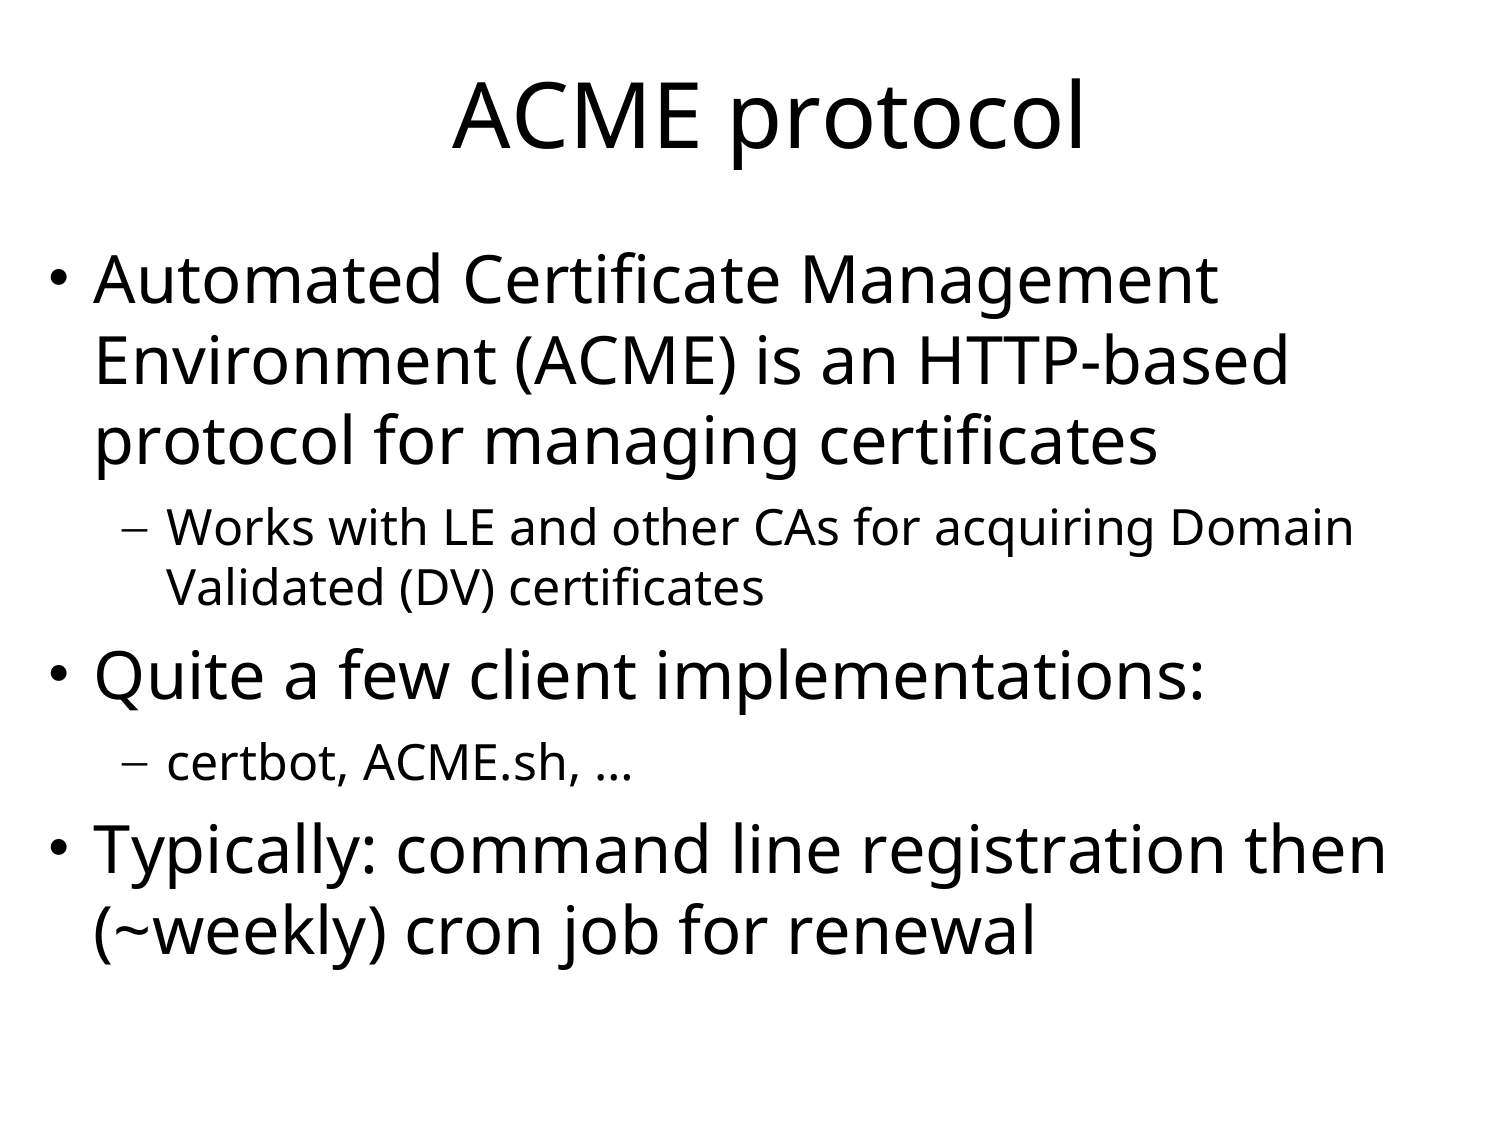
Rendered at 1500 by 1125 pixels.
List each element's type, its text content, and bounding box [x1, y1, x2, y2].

text_box ACME protocol [94, 17, 1447, 205]
text_box Automated Certificate Management Environment (ACME) is an HTTP-based protocol for managing certificates Works with LE and other CAs for acquiring Domain Validated (DV) certificates Quite a few client implementations: certbot, ACME.sh, … Typically: command line registration then (~weekly) cron job for renewal [47, 236, 1453, 1024]
